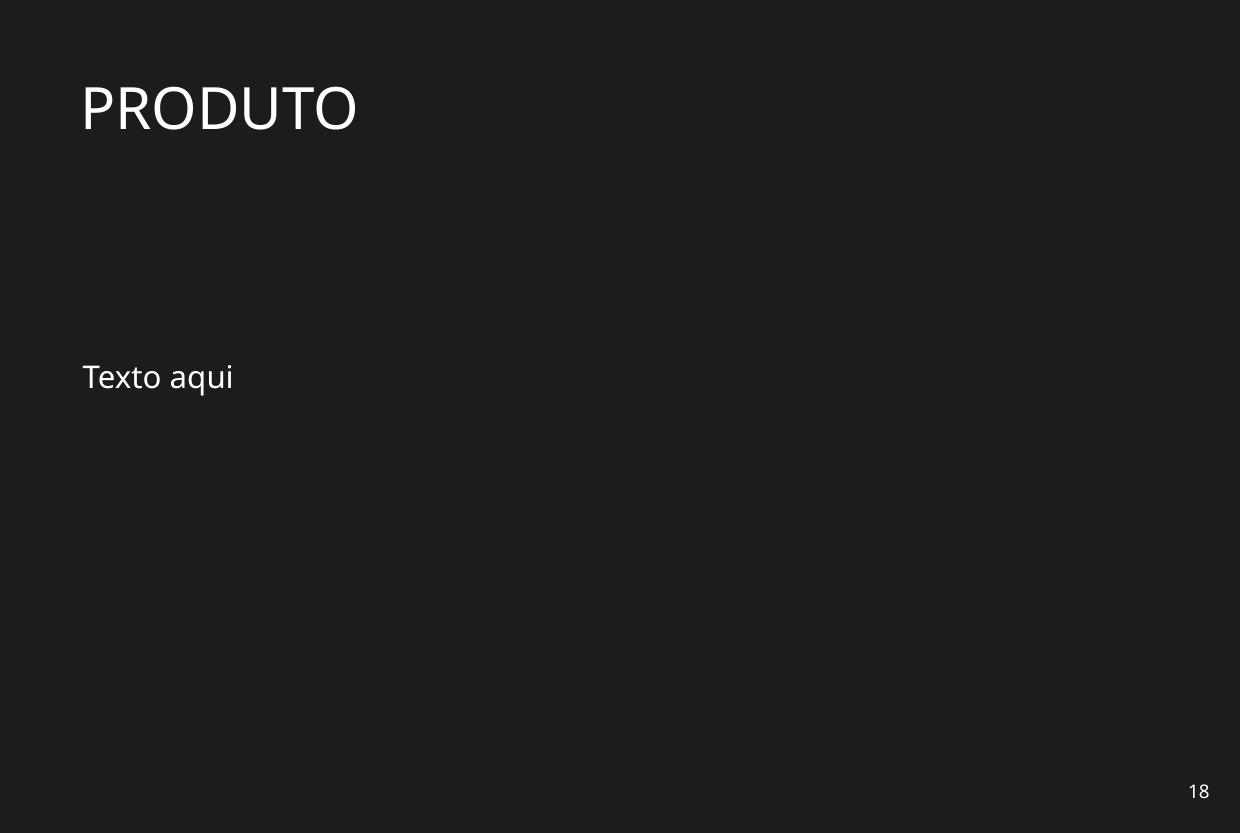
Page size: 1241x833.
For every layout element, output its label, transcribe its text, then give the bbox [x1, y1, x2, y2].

title PRODUTO [80, 26, 1156, 188]
subtitle Texto aqui [82, 355, 1134, 537]
title 18 [1181, 778, 1217, 805]
